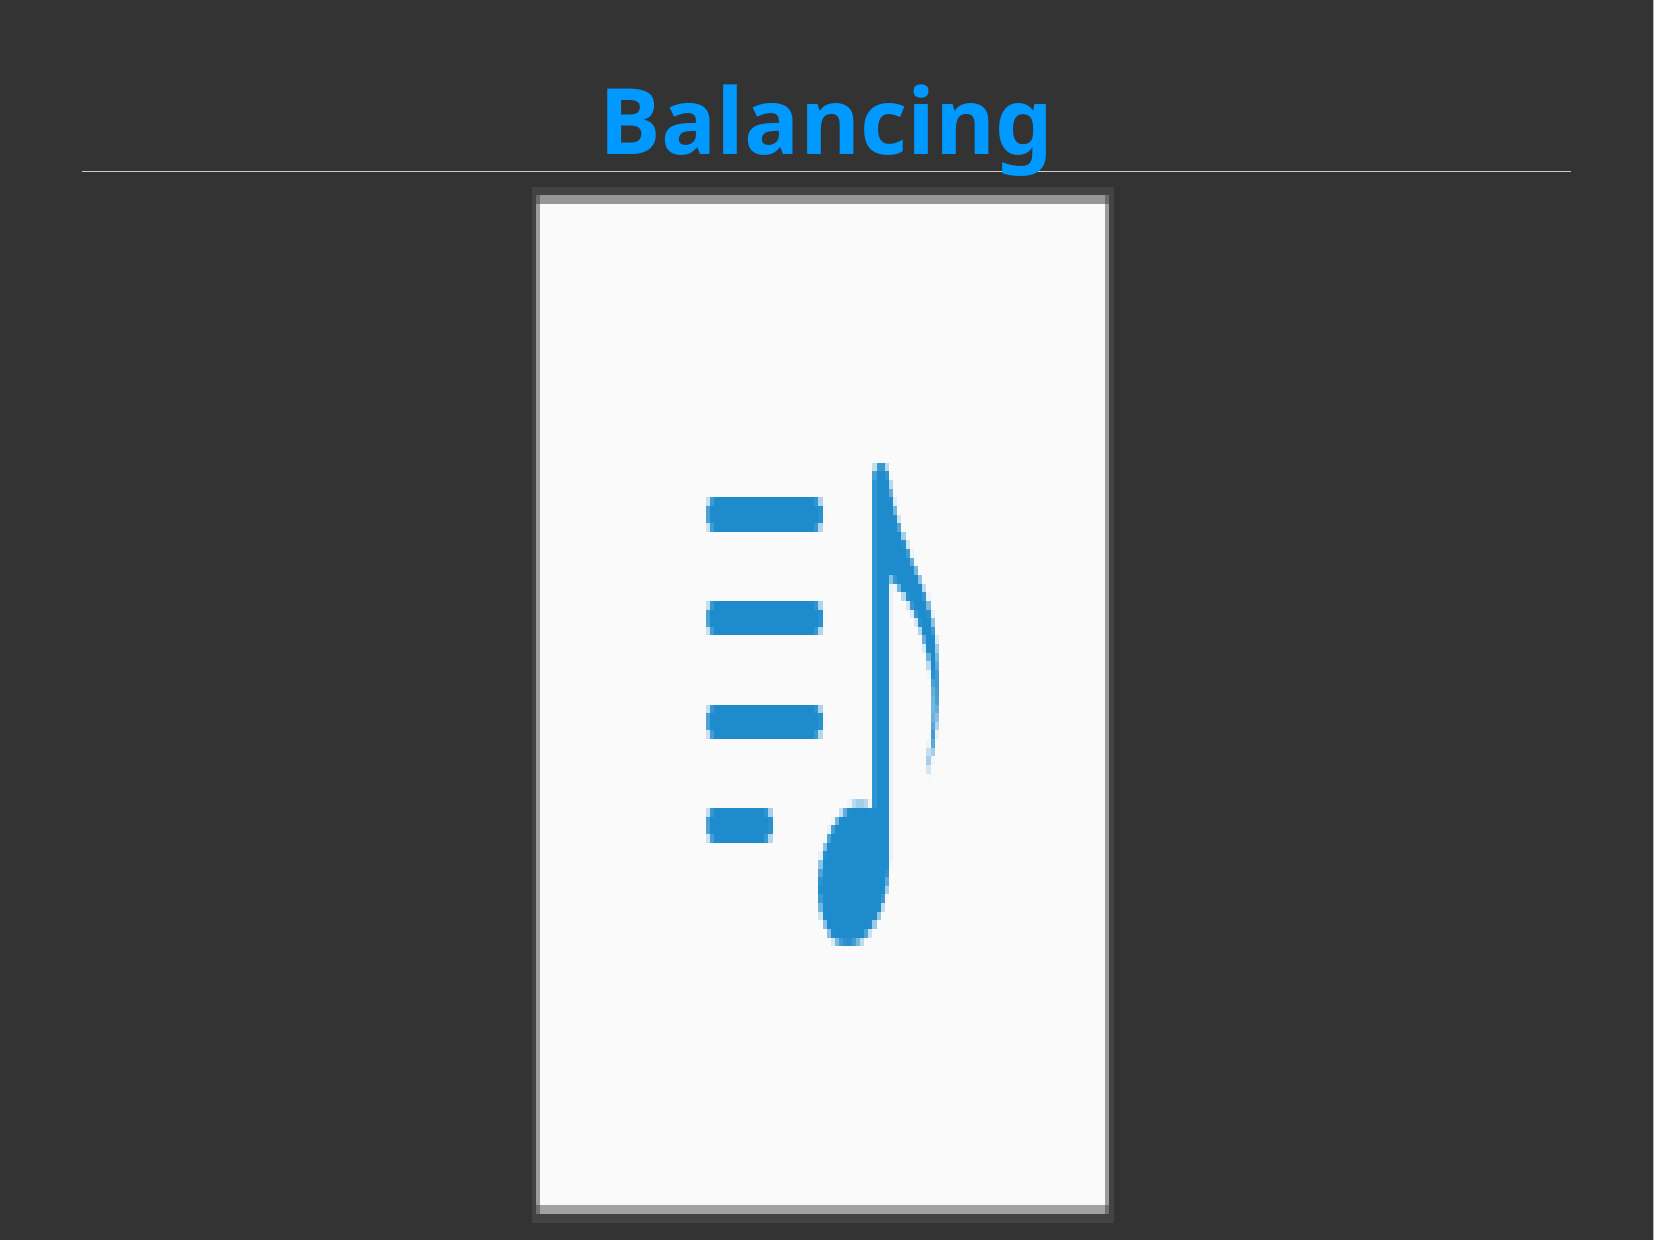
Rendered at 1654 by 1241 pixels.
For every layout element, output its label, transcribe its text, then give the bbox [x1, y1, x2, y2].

text_box [531, 186, 1115, 1224]
title Balancing [82, 49, 1571, 189]
